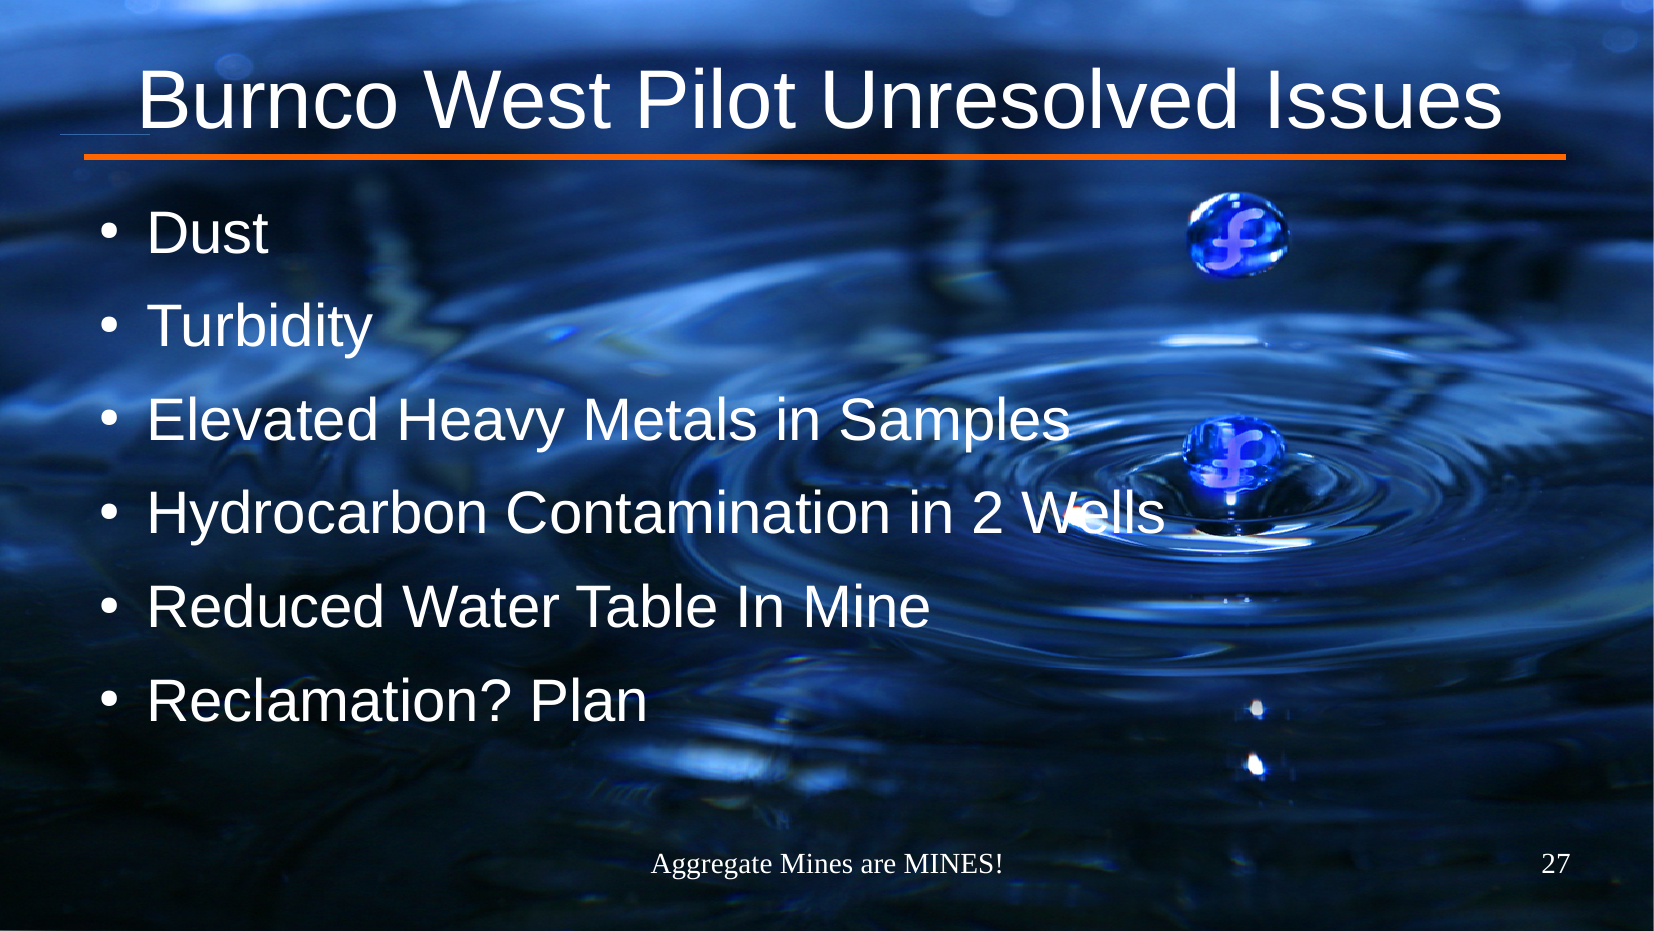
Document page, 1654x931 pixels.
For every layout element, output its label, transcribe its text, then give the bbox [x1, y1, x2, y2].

list Dust Turbidity Elevated Heavy Metals in Samples Hydrocarbon Contamination in 2 Wells Reduced Water Table In Mine Reclamation? Plan [82, 198, 1571, 739]
title Burnco West Pilot Unresolved Issues [76, 21, 1565, 178]
picture [0, 0, 1654, 931]
